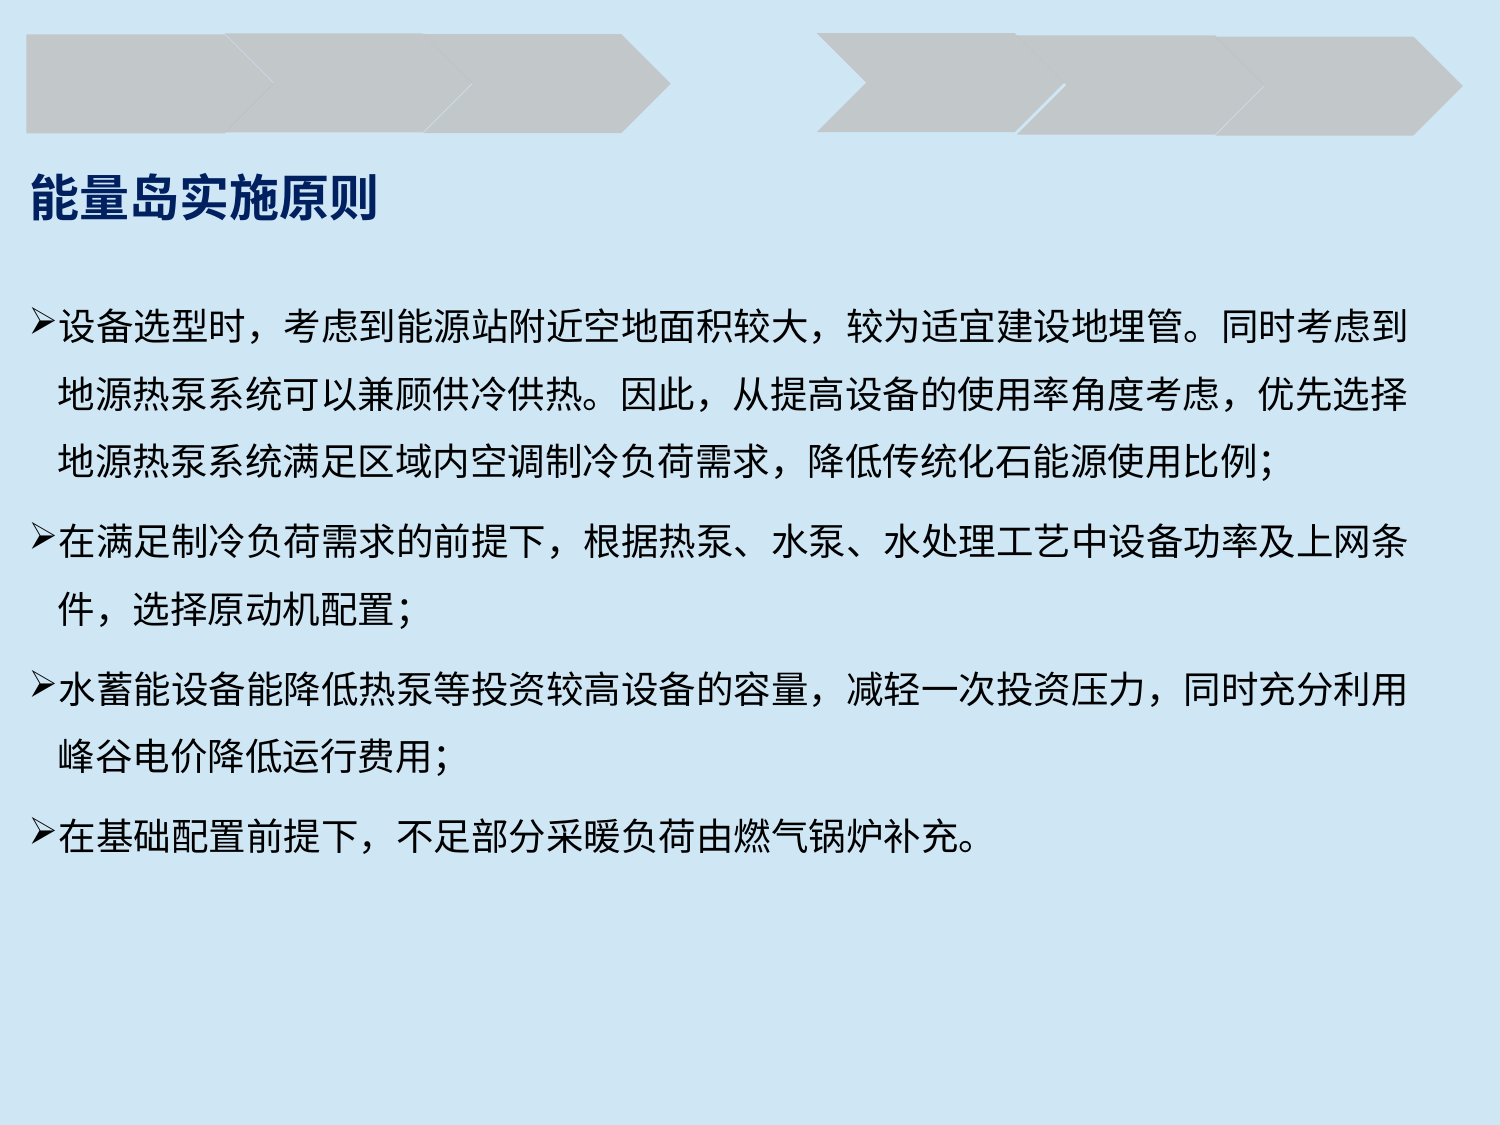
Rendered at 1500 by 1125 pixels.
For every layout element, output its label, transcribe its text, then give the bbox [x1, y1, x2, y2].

text_box 能量岛实施原则 [15, 158, 395, 234]
text_box 设备选型时，考虑到能源站附近空地面积较大，较为适宜建设地埋管。同时考虑到地源热泵系统可以兼顾供冷供热。因此，从提高设备的使用率角度考虑，优先选择地源热泵系统满足区域内空调制冷负荷需求，降低传统化石能源使用比例； 在满足制冷负荷需求的前提下，根据热泵、水泵、水处理工艺中设备功率及上网条件，选择原动机配置； 水蓄能设备能降低热泵等投资较高设备的容量，减轻一次投资压力，同时充分利用峰谷电价降低运行费用； 在基础配置前提下，不足部分采暖负荷由燃气锅炉补充。 [13, 273, 1442, 866]
text_box [816, 33, 1463, 136]
text_box [26, 33, 671, 134]
